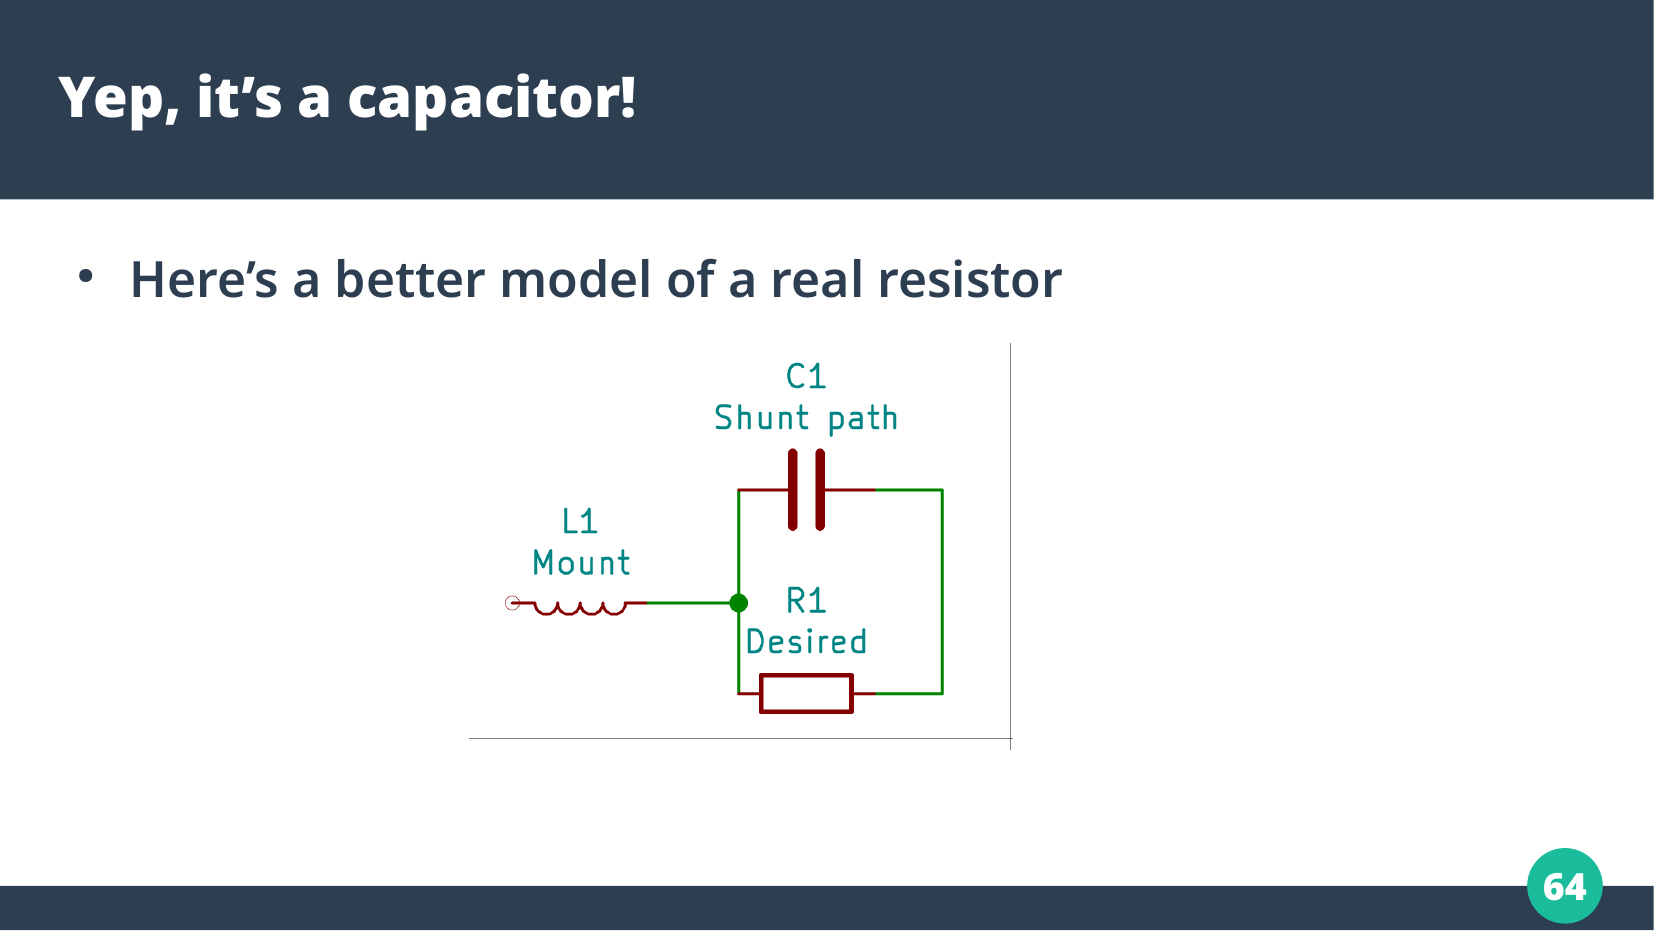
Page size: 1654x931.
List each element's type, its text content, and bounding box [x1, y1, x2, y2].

picture [469, 343, 1013, 751]
title Yep, it’s a capacitor! [59, 37, 1595, 155]
list Here’s a better model of a real resistor [59, 243, 1595, 864]
